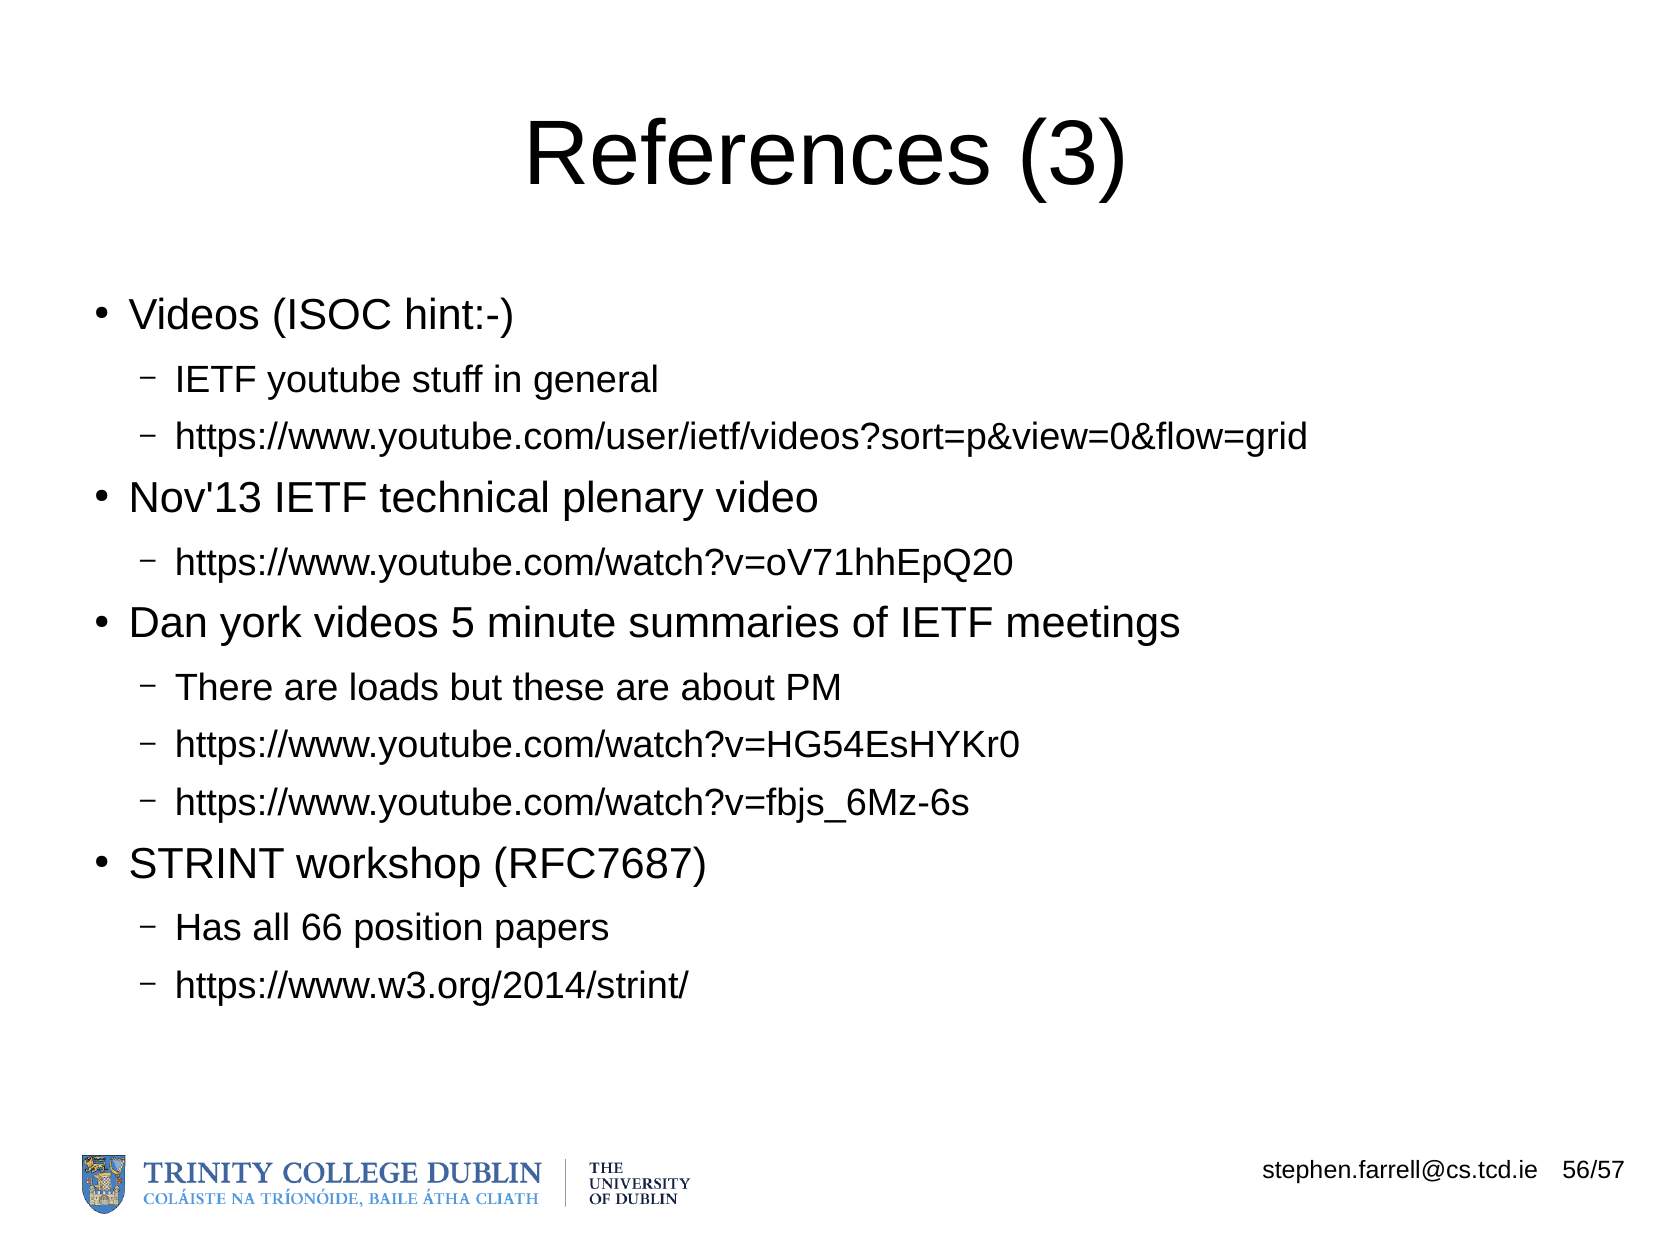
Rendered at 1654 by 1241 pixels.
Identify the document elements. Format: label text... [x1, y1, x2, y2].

title References (3) [82, 49, 1571, 257]
picture [82, 1155, 694, 1214]
list Videos (ISOC hint:-) IETF youtube stuff in general https://www.youtube.com/user/ietf/videos?sort=p&view=0&flow=grid Nov'13 IETF technical plenary video https://www.youtube.com/watch?v=oV71hhEpQ20 Dan york videos 5 minute summaries of IETF meetings There are loads but these are about PM https://www.youtube.com/watch?v=HG54EsHYKr0 https://www.youtube.com/watch?v=fbjs_6Mz-6s STRINT workshop (RFC7687) Has all 66 position papers https://www.w3.org/2014/strint/ [82, 290, 1571, 1010]
